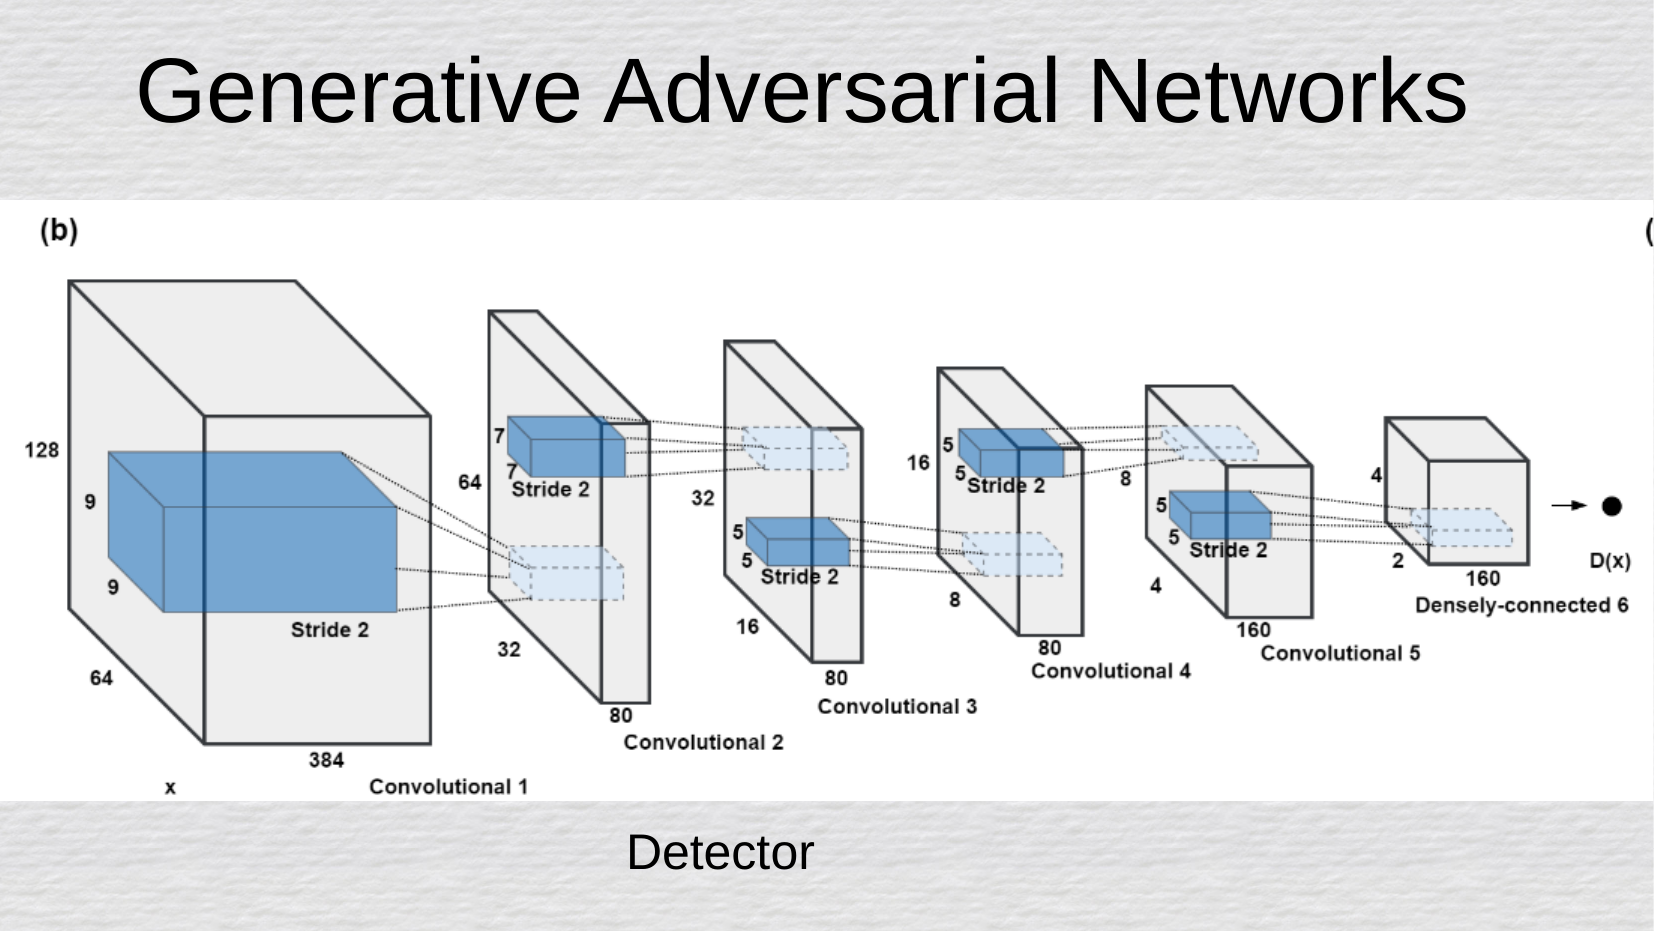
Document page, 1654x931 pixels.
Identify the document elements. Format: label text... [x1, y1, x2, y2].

title Generative Adversarial Networks [94, 0, 1512, 193]
title Detector [625, 801, 1654, 931]
picture [0, 0, 1654, 931]
